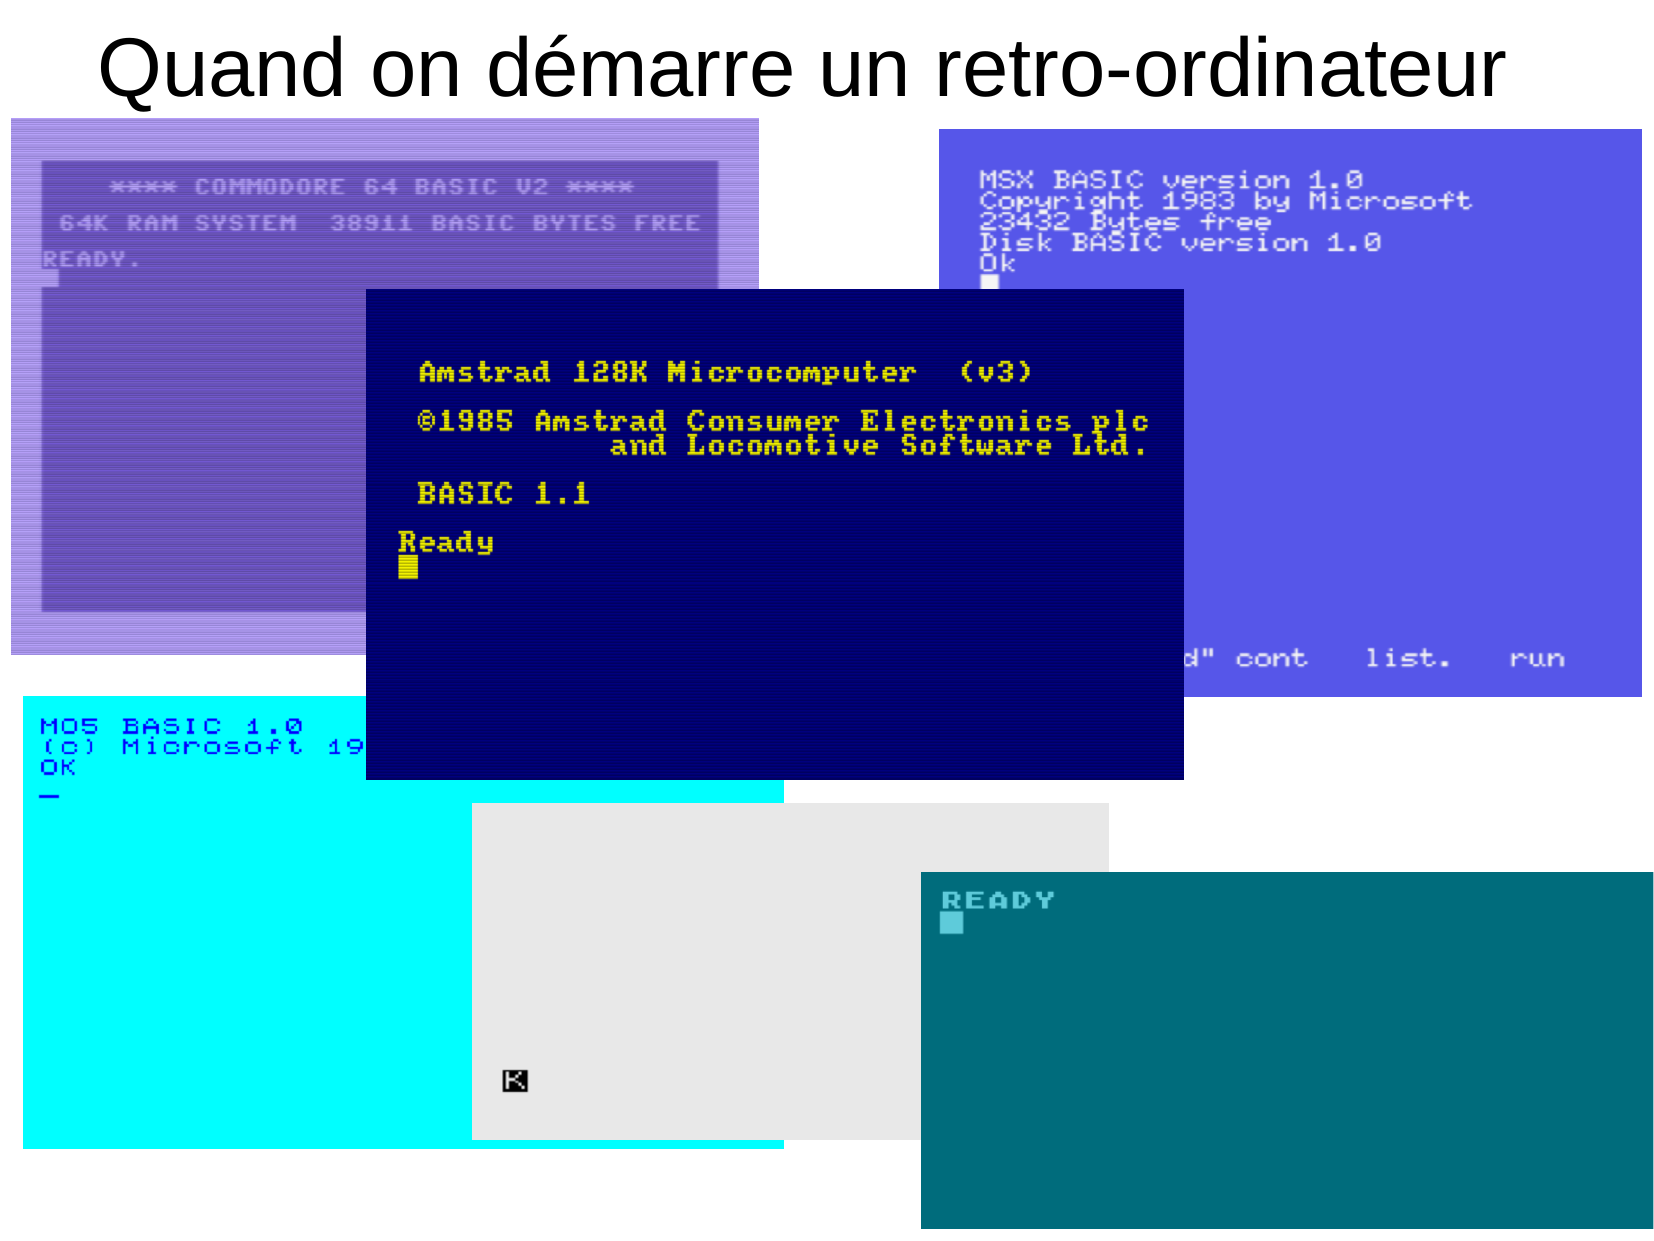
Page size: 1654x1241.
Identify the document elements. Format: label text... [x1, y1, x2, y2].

title Quand on démarre un retro-ordinateur [59, 0, 1548, 172]
picture [11, 118, 1654, 1229]
